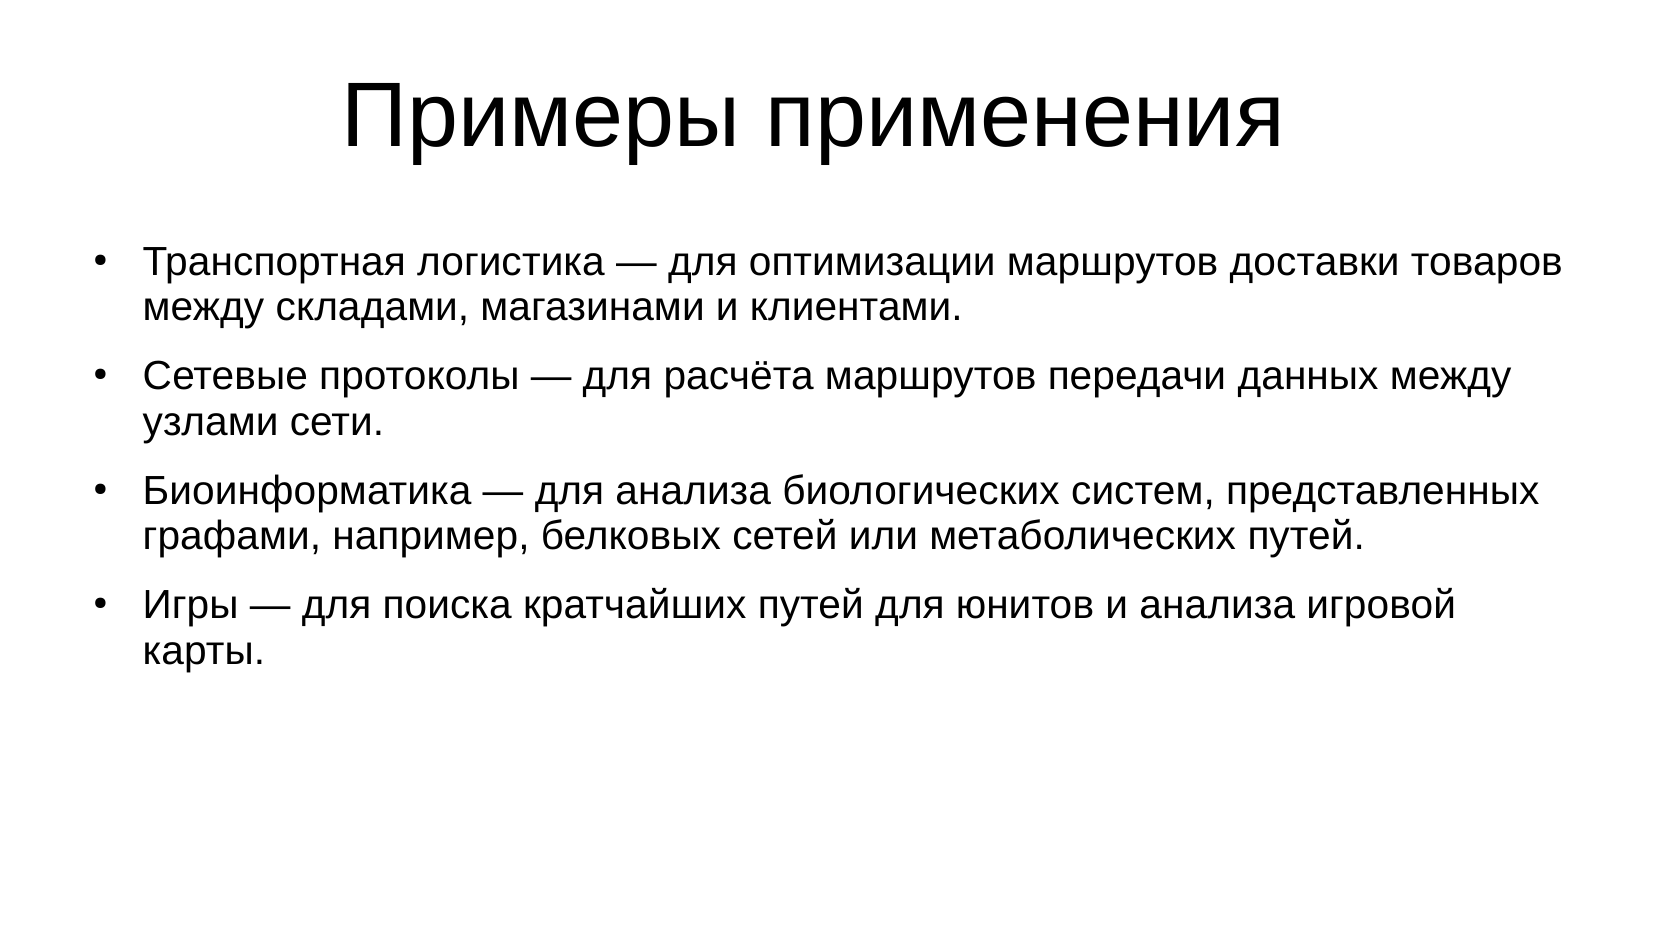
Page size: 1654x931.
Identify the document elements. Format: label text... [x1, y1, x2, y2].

title Примеры применения [82, 37, 1571, 193]
list Транспортная логистика — для оптимизации маршрутов доставки товаров между складами, магазинами и клиентами. Сетевые протоколы — для расчёта маршрутов передачи данных между узлами сети. Биоинформатика — для анализа биологических систем, представленных графами, например, белковых сетей или метаболических путей. Игры — для поиска кратчайших путей для юнитов и анализа игровой карты. [76, 169, 1565, 709]
